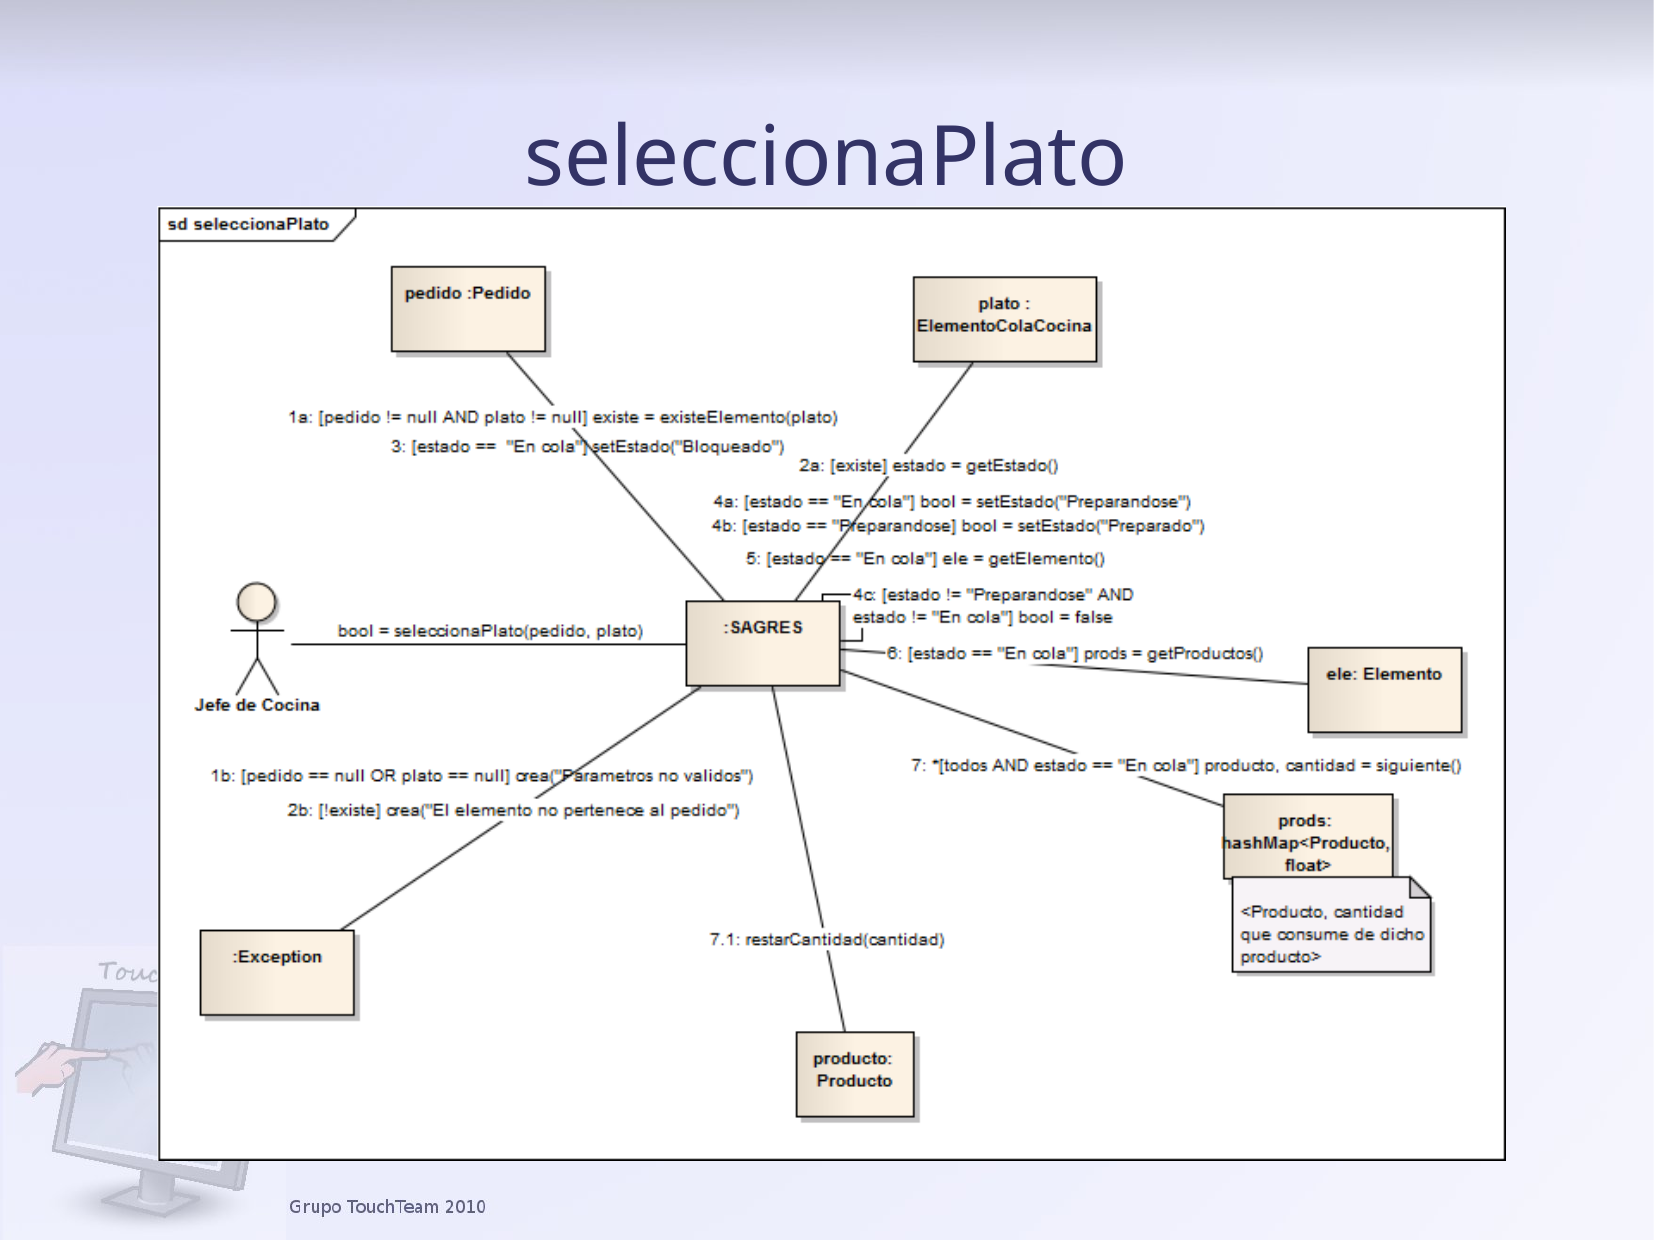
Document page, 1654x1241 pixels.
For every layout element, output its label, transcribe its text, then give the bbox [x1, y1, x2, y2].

picture [0, 0, 1654, 1241]
title seleccionaPlato [82, 49, 1571, 257]
